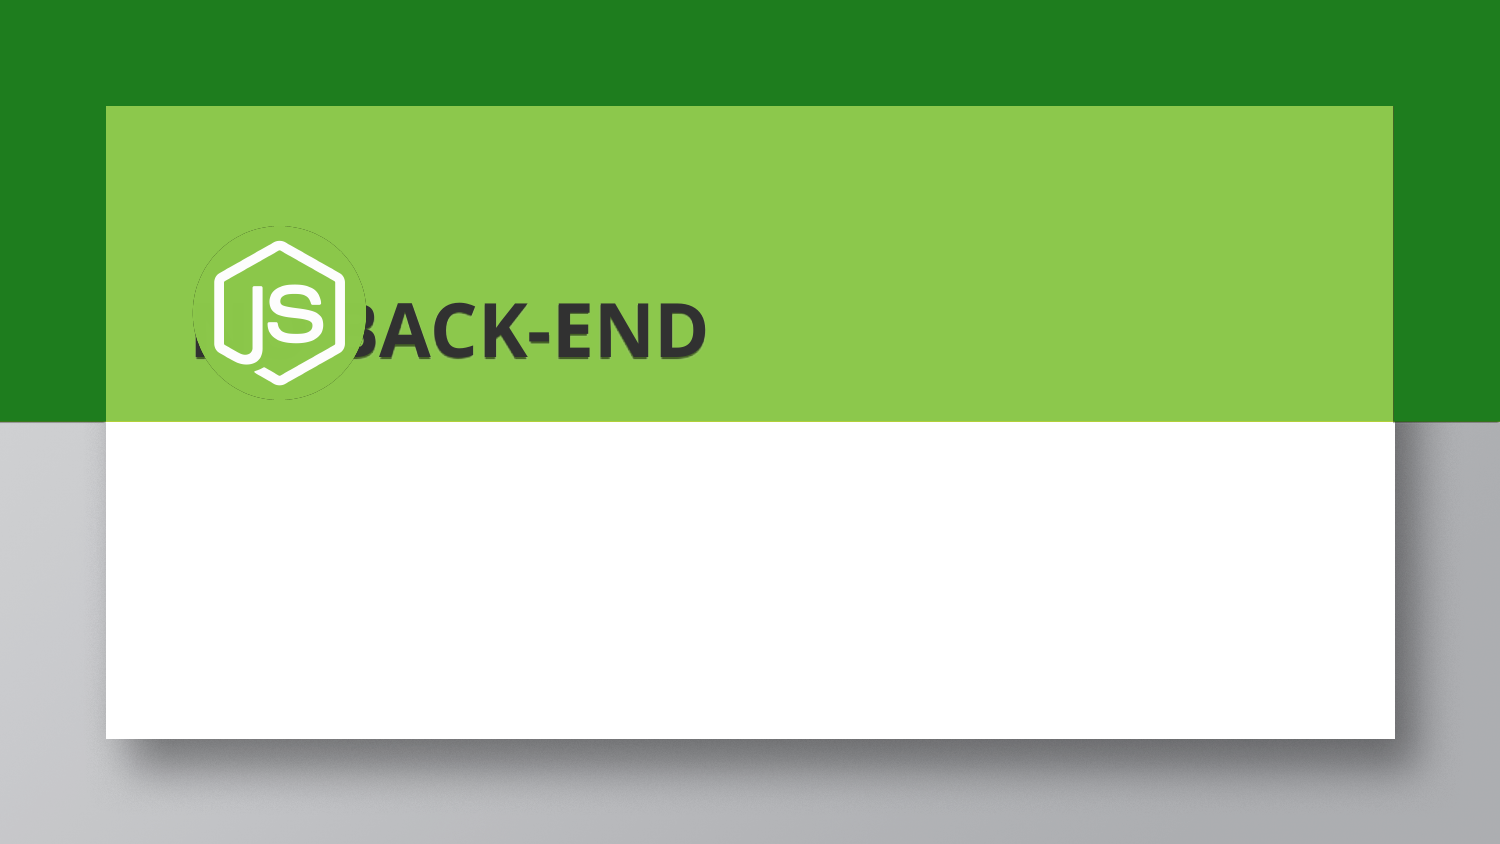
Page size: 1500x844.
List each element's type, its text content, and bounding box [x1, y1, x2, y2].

text_box [0, 0, 1500, 422]
title NO BACK-END [155, 106, 1282, 388]
picture [106, 226, 453, 401]
picture [0, 422, 1500, 844]
